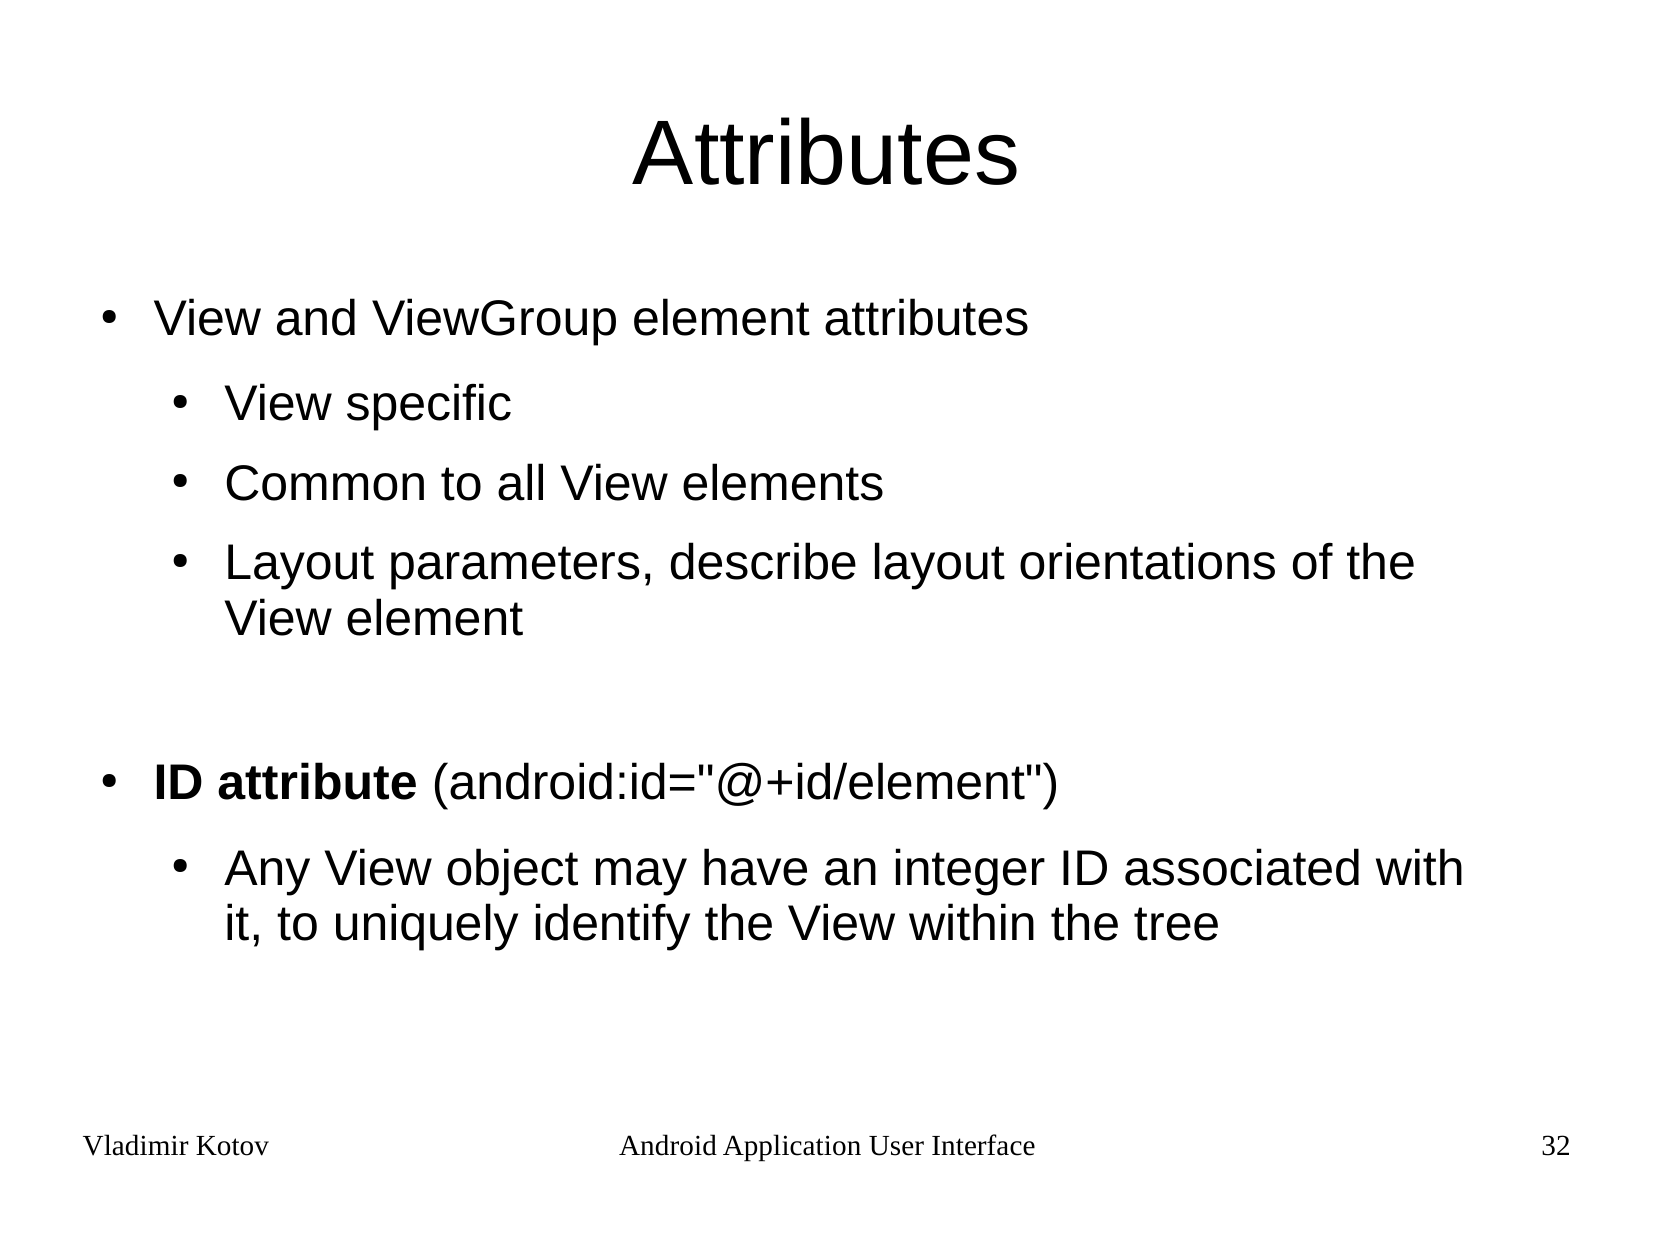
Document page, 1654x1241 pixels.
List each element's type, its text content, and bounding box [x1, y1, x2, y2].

list View and ViewGroup element attributes View specific Common to all View elements Layout parameters, describe layout orientations of the View element ID attribute (android:id="@+id/element") Any View object may have an integer ID associated with it, to uniquely identify the View within the tree [82, 290, 1515, 1109]
title Attributes [82, 56, 1571, 250]
